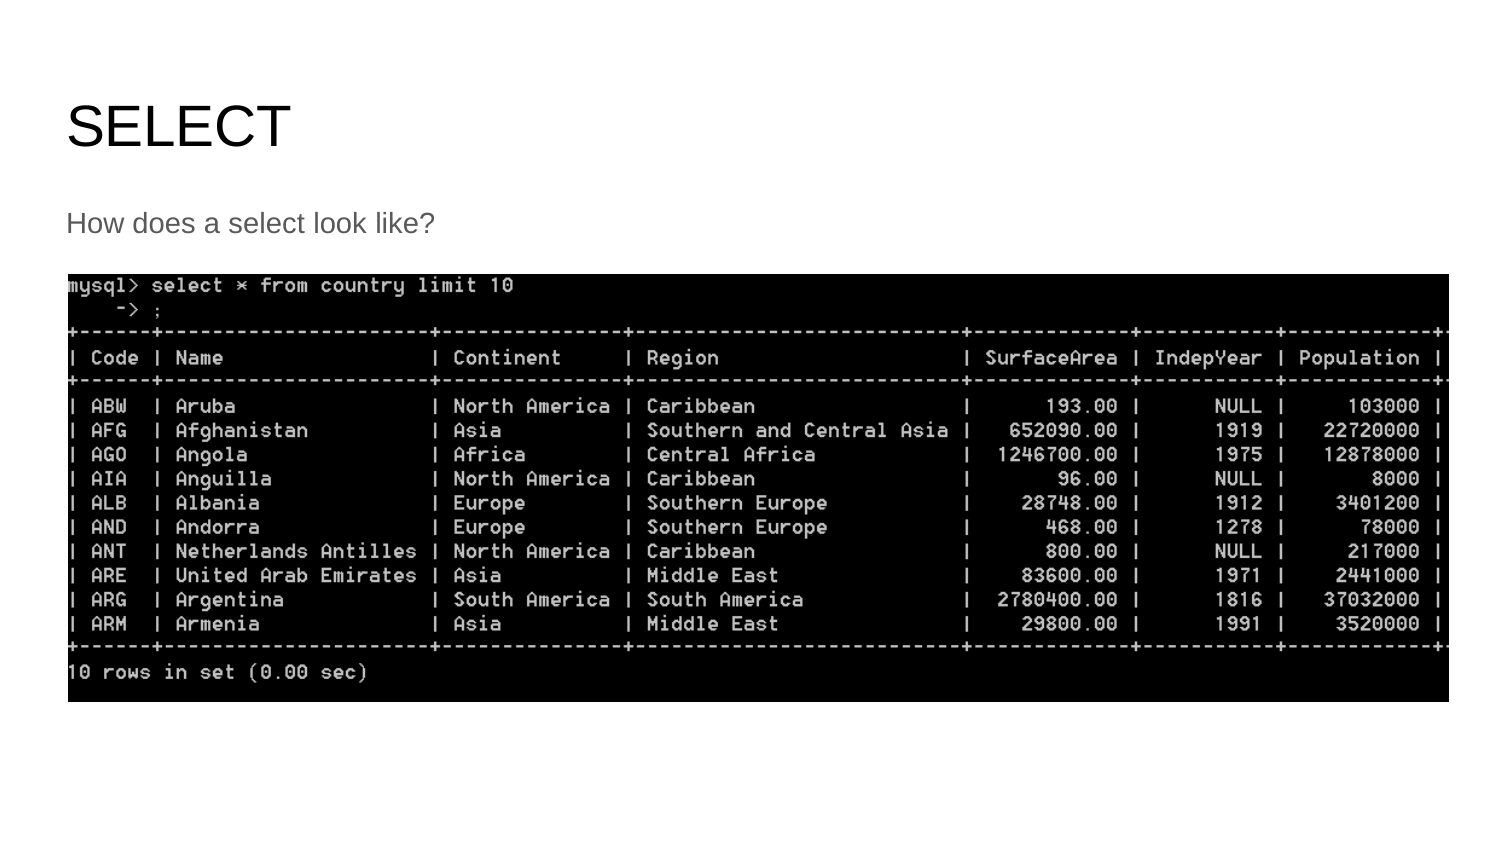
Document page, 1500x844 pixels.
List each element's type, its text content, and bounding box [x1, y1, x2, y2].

list How does a select look like? [51, 189, 1449, 750]
title SELECT [51, 72, 1449, 167]
picture [68, 274, 1449, 702]
